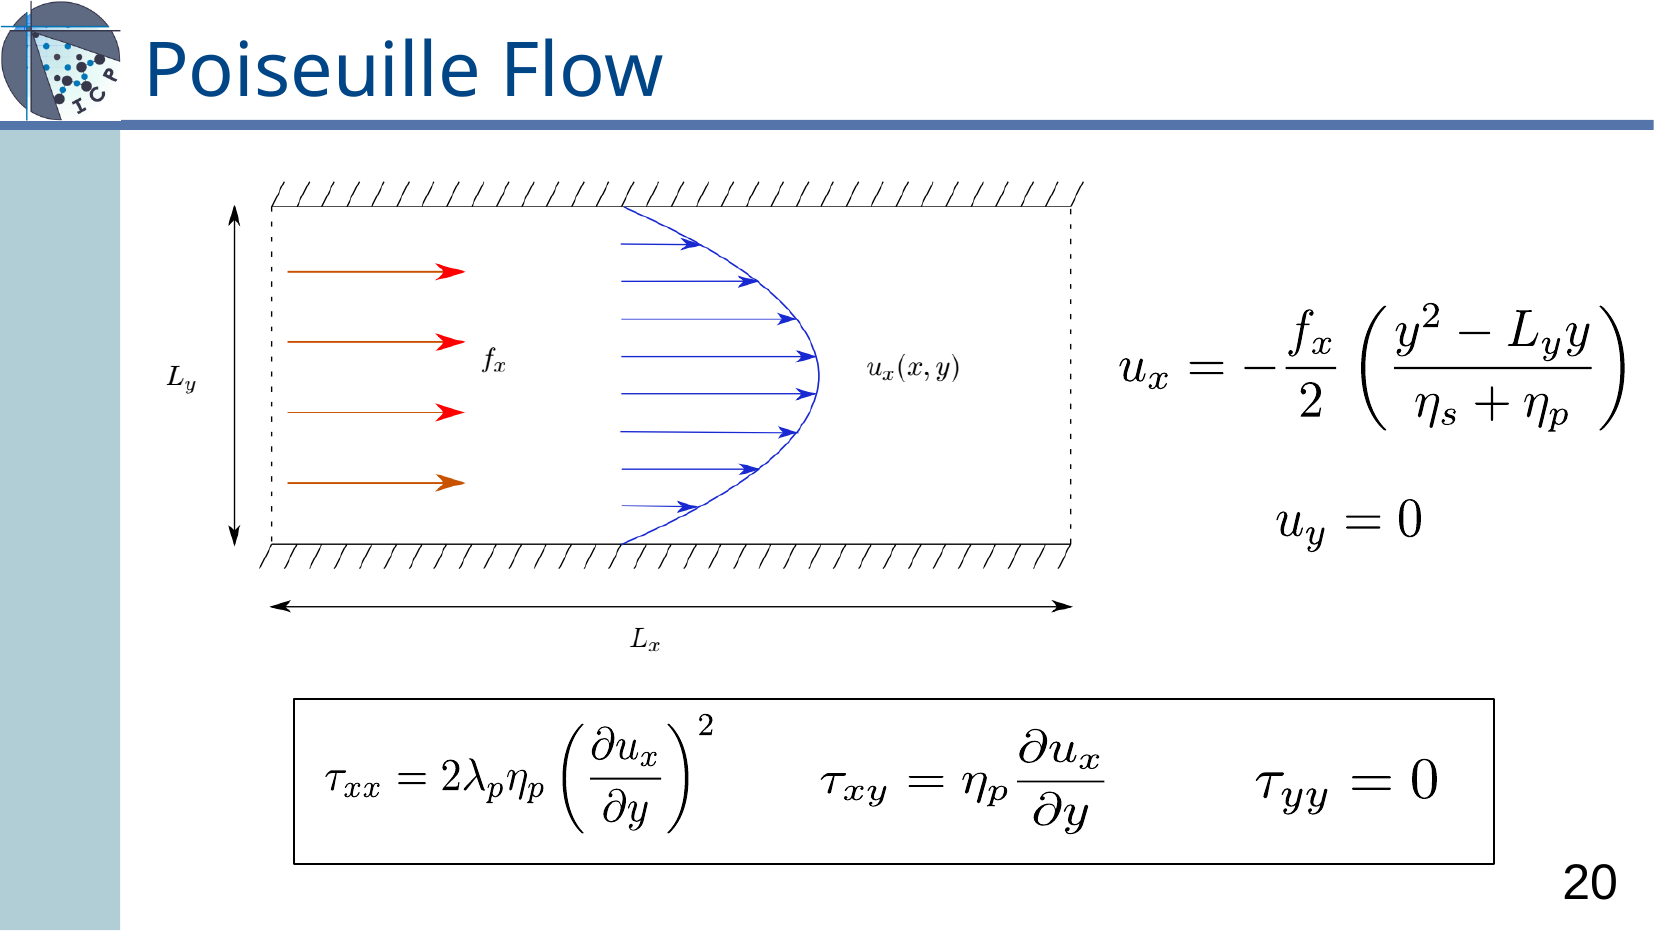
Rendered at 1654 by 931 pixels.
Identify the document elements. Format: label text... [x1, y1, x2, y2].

picture [0, 0, 121, 121]
text_box [324, 713, 715, 834]
text_box [1117, 302, 1636, 432]
title Poiseuille Flow [135, 0, 1636, 121]
text_box [819, 728, 1105, 835]
text_box [1275, 499, 1423, 553]
picture [157, 165, 1096, 661]
text_box [1254, 758, 1439, 815]
